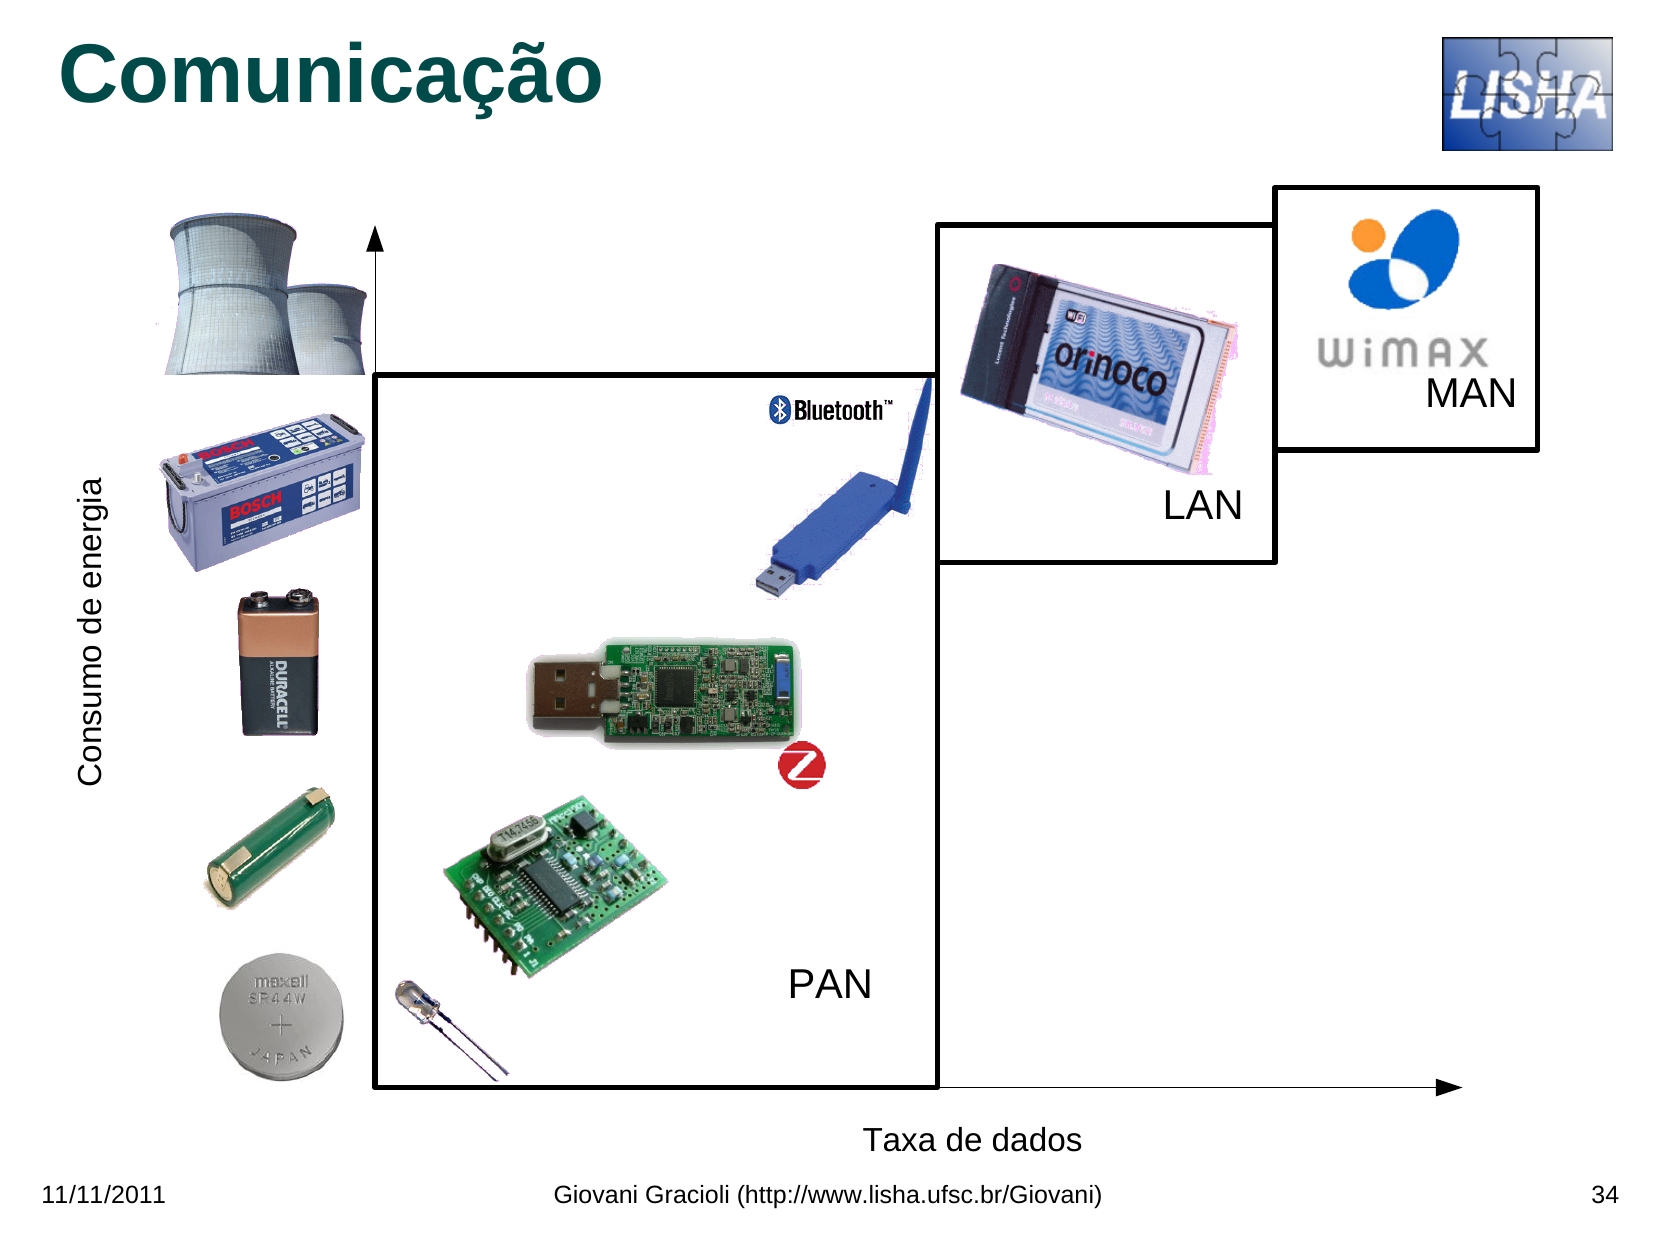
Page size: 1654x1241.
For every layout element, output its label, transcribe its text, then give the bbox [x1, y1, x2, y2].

picture [187, 946, 372, 1088]
picture [150, 412, 372, 938]
text_box Consumo de energia [70, 477, 109, 788]
picture [1442, 37, 1613, 151]
picture [750, 378, 935, 601]
text_box Taxa de dados [862, 1120, 1080, 1159]
picture [1303, 192, 1501, 376]
title Comunicação [58, 11, 1447, 148]
text_box PAN [787, 960, 871, 1007]
text_box LAN [1162, 482, 1244, 529]
picture [375, 637, 826, 1088]
picture [959, 262, 1238, 477]
picture [150, 206, 376, 376]
text_box MAN [1425, 369, 1518, 417]
